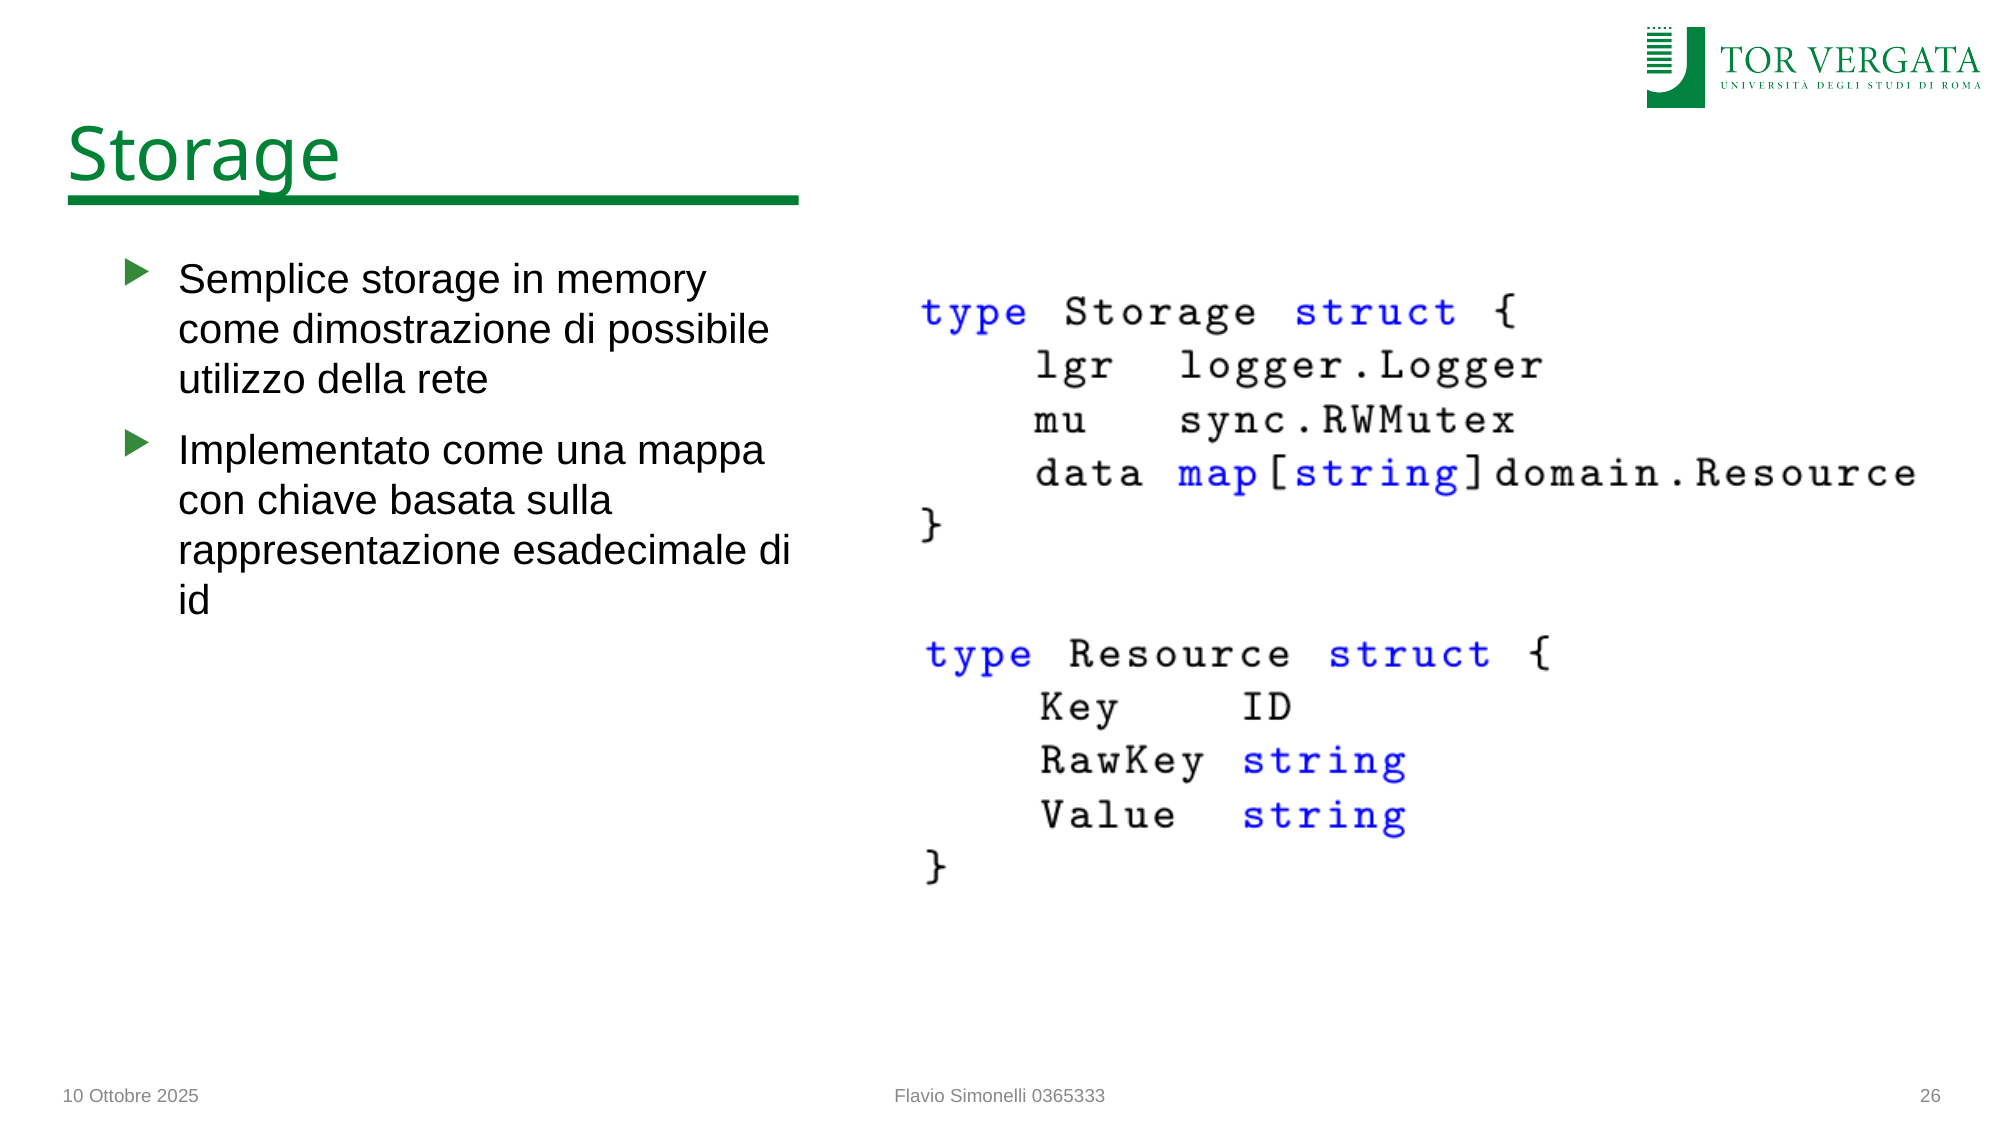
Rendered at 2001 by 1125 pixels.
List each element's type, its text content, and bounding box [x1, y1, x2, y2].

footer Flavio Simonelli 0365333 [662, 1065, 1338, 1125]
picture [915, 281, 1945, 562]
slide_number 10 Ottobre 2025 [47, 1065, 498, 1125]
list Semplice storage in memory come dimostrazione di possibile utilizzo della rete Implementato come una mappa con chiave basata sulla rappresentazione esadecimale di id [106, 244, 827, 1063]
picture [1647, 27, 1981, 51]
title Storage [52, 51, 1981, 204]
picture [915, 620, 1585, 906]
